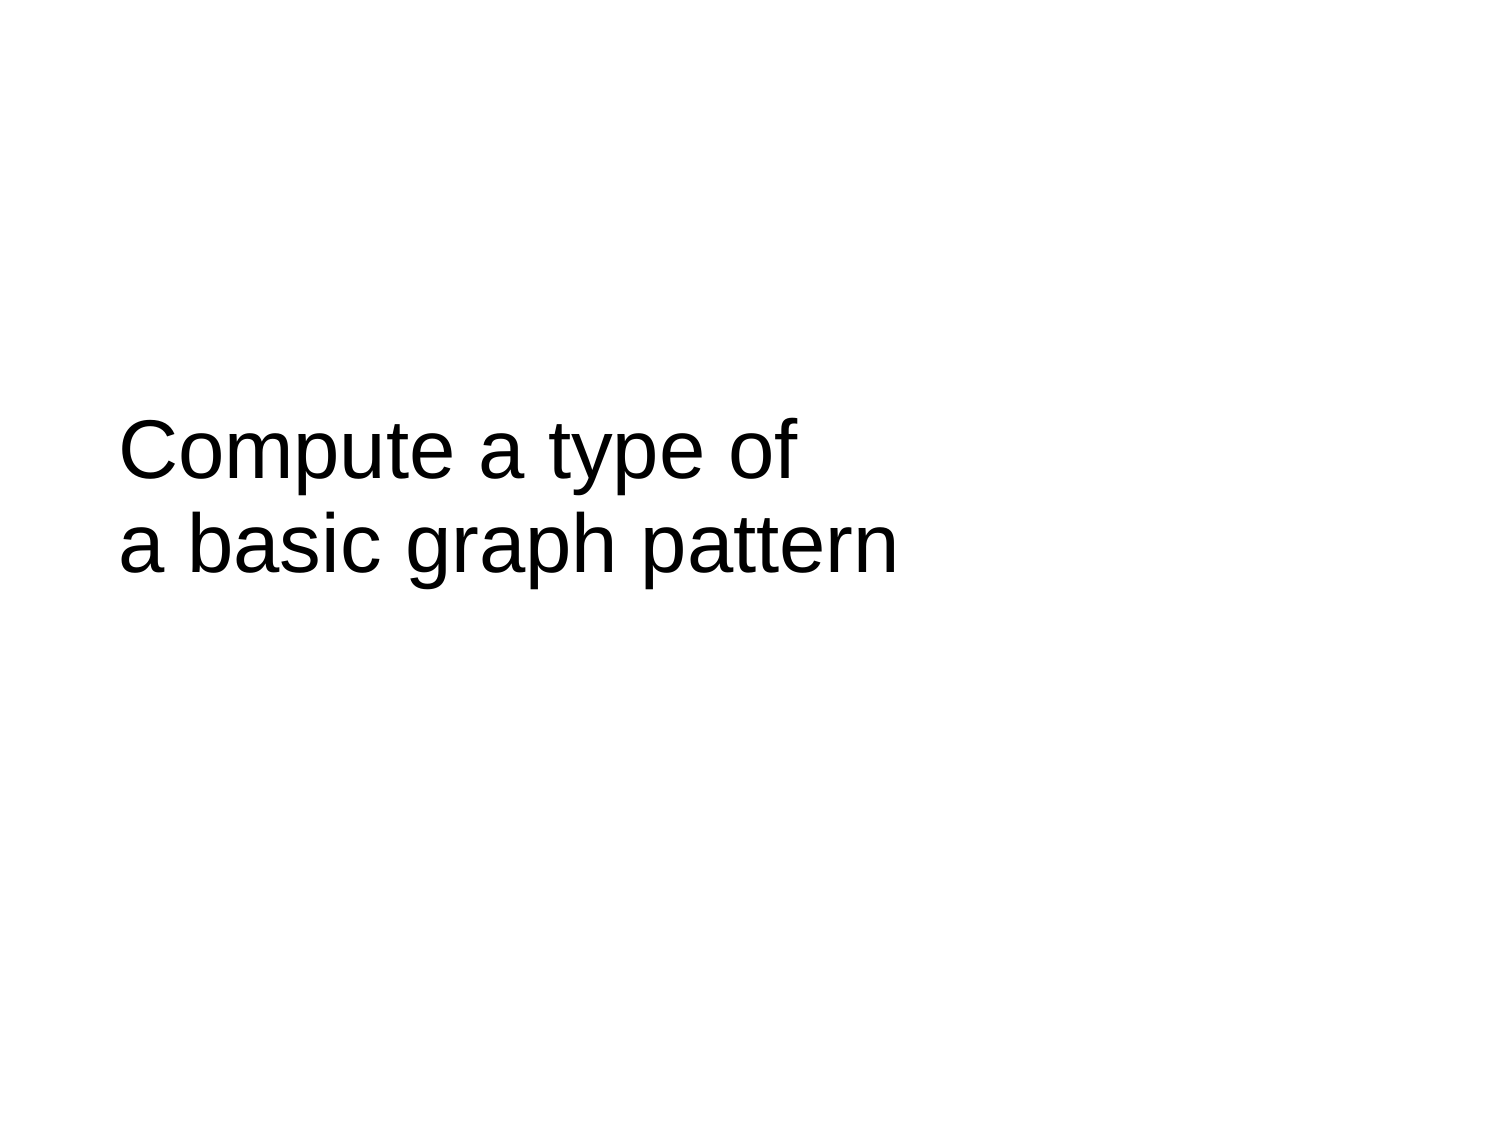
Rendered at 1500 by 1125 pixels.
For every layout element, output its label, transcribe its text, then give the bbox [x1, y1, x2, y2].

title Compute a type of a basic graph pattern [118, 402, 1469, 591]
